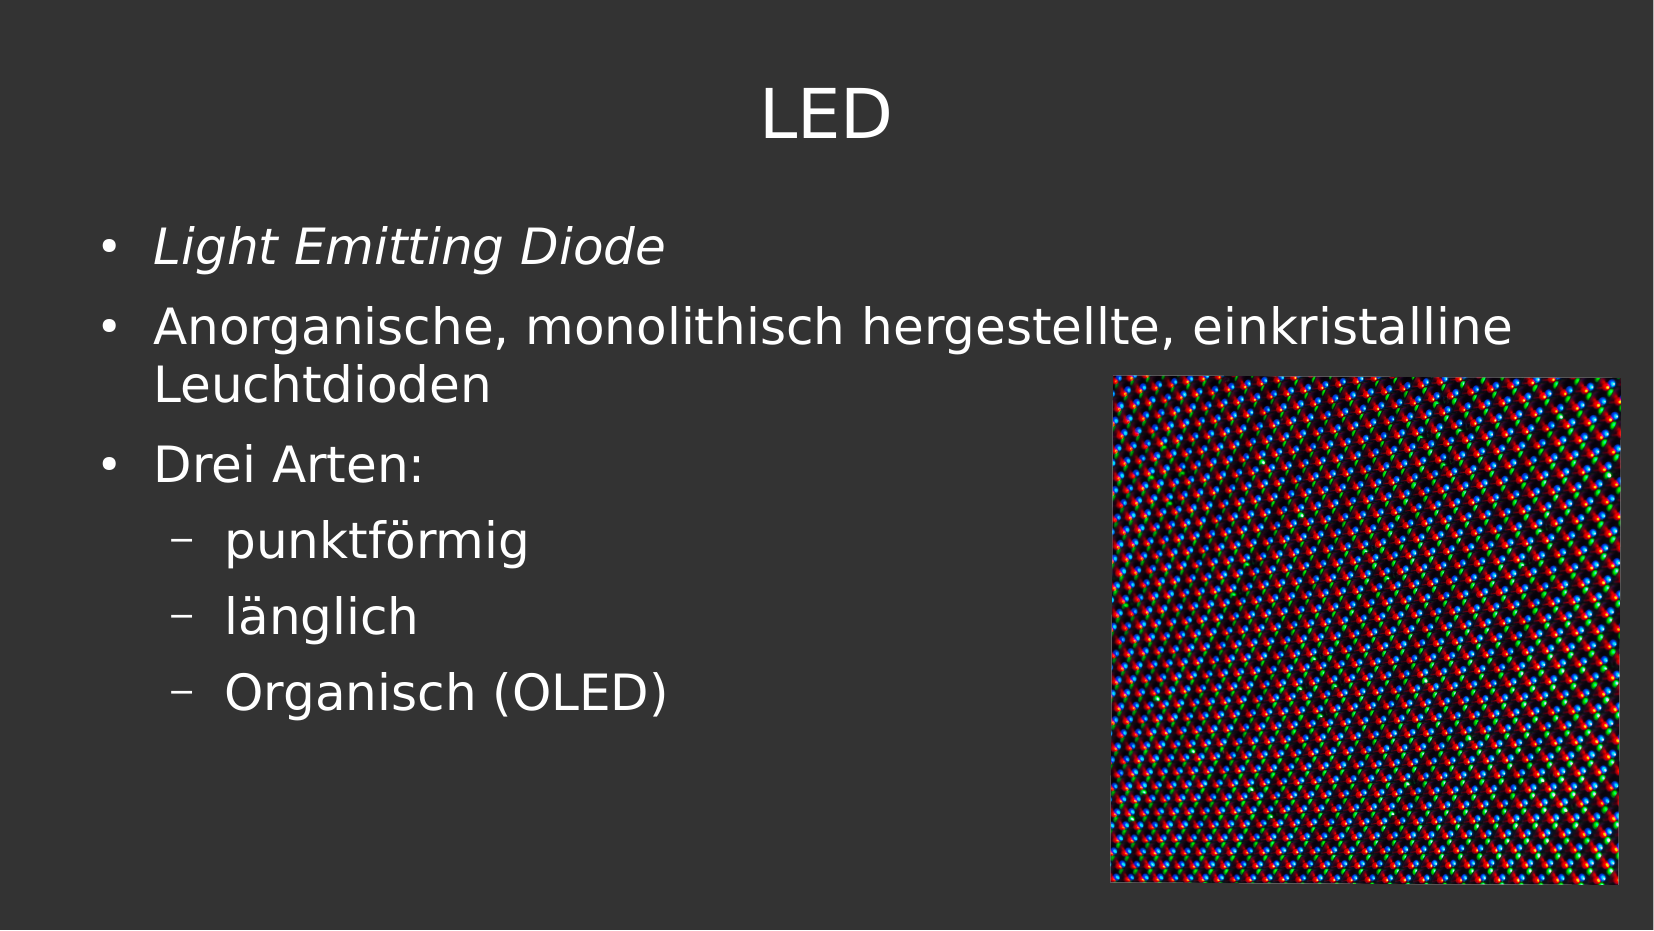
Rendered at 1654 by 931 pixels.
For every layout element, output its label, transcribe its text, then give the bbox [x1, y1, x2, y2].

title LED [82, 37, 1571, 193]
list Light Emitting Diode Anorganische, monolithisch hergestellte, einkristalline Leuchtdioden Drei Arten: punktförmig länglich Organisch (OLED) [82, 217, 1571, 758]
picture [1110, 375, 1621, 886]
